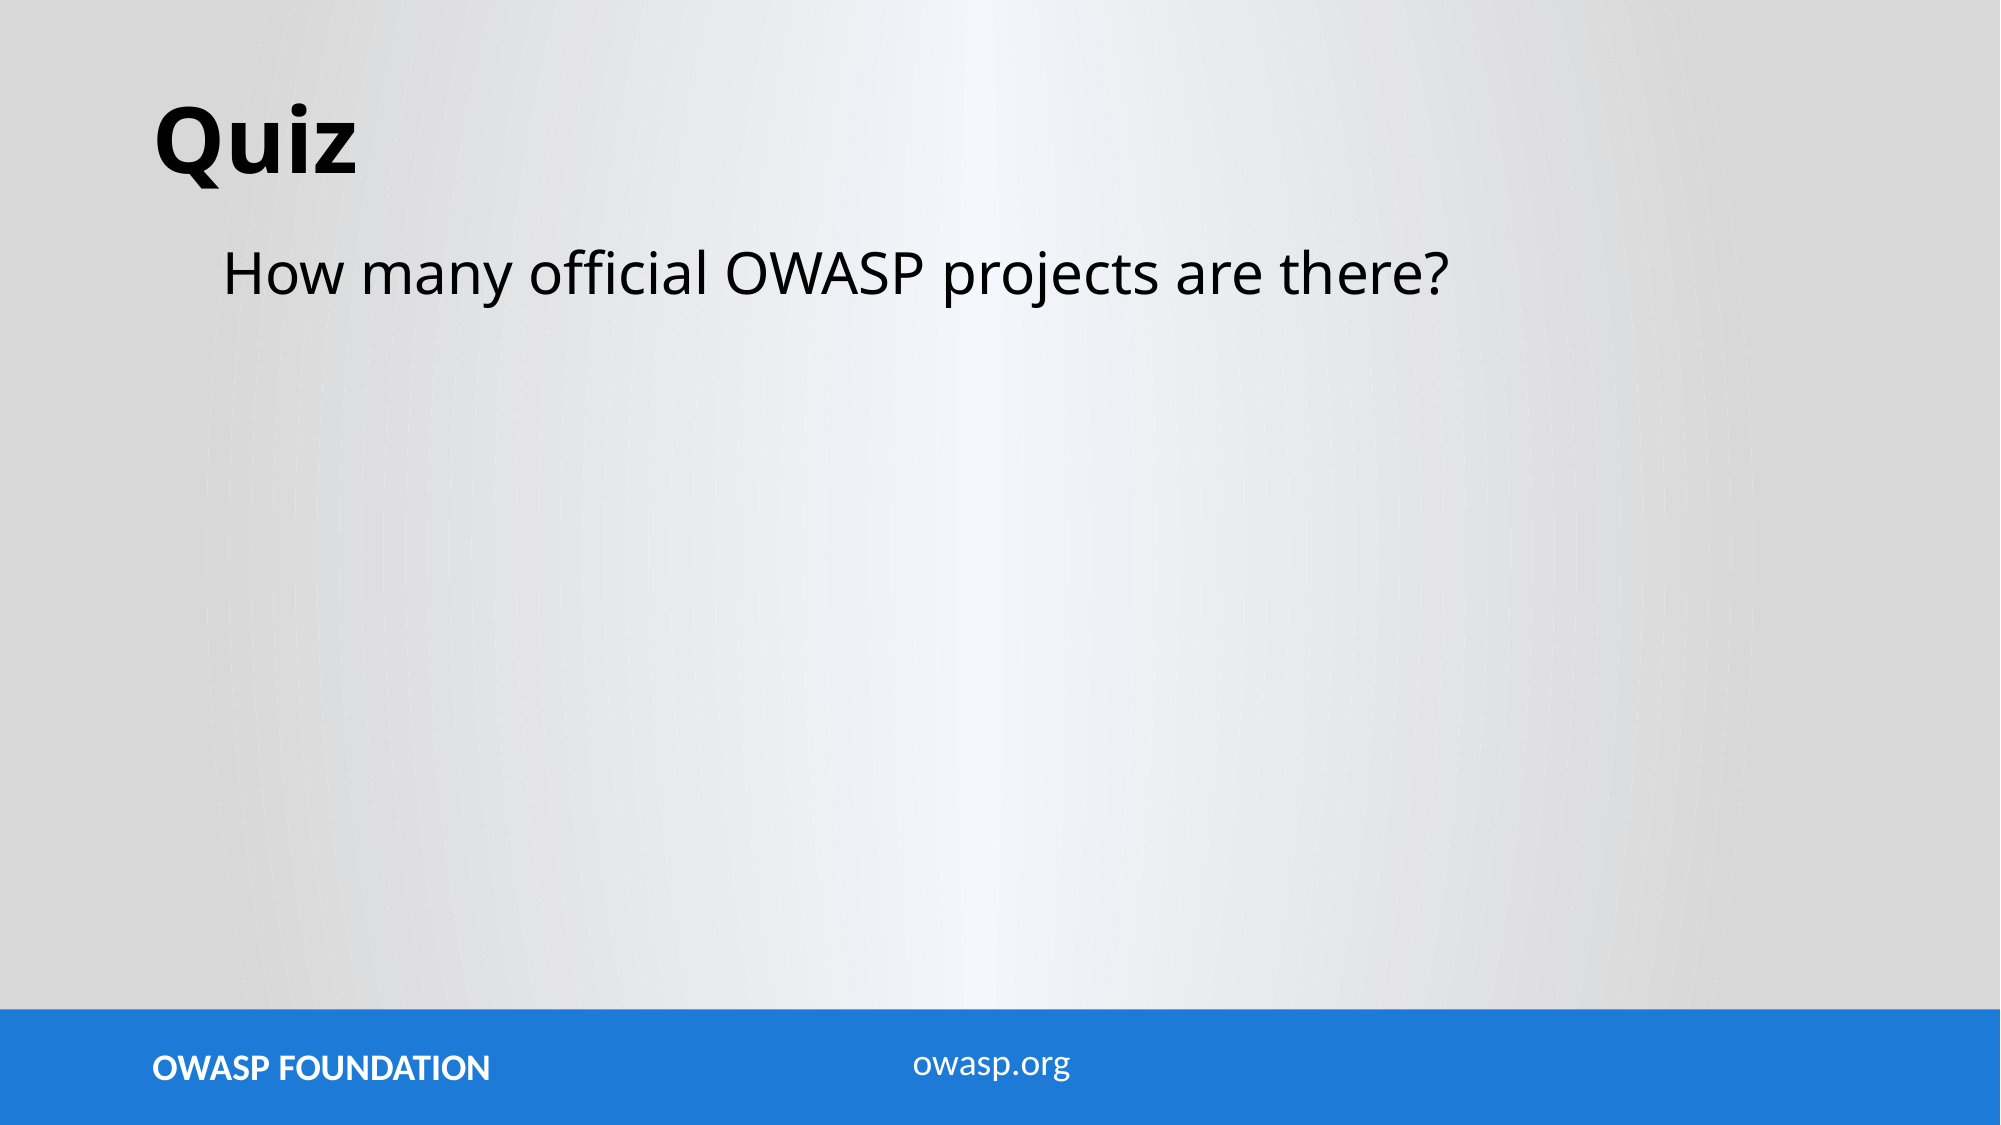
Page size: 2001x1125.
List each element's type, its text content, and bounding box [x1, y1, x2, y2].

list How many official OWASP projects are there? [132, 237, 1858, 880]
title Quiz [137, 35, 1863, 253]
